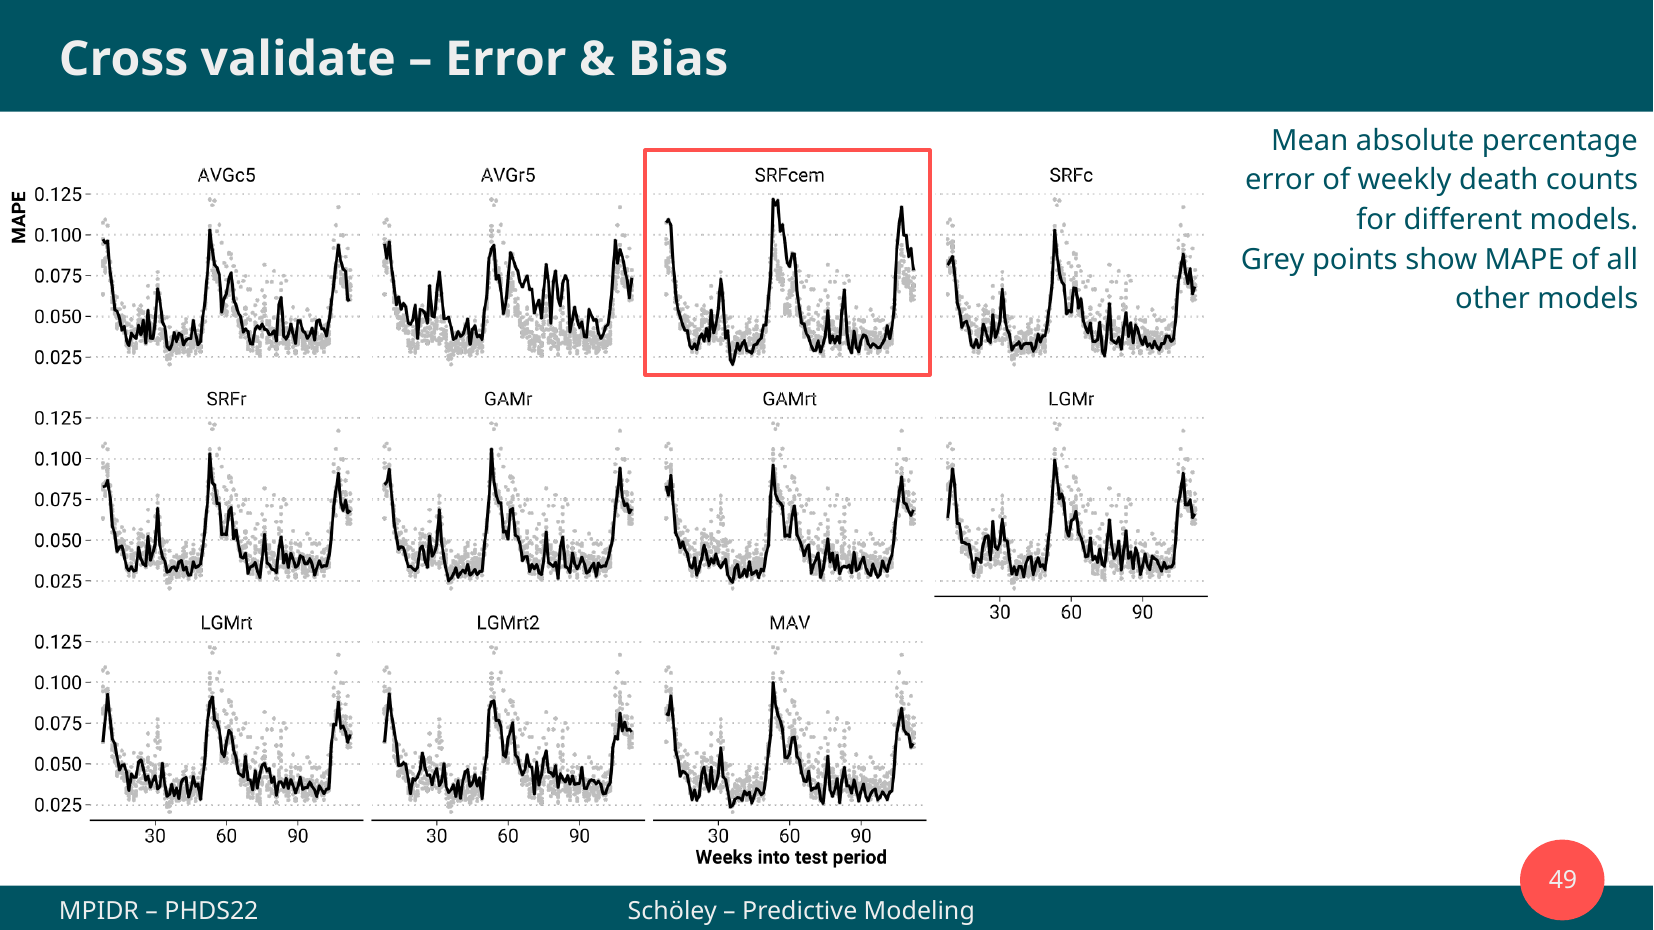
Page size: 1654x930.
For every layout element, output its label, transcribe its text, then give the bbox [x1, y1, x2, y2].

title Cross validate – Error & Bias [58, 0, 1594, 117]
text_box Mean absolute percentage error of weekly death counts for different models. Grey points show MAPE of all other models [1215, 111, 1653, 403]
picture [2, 149, 1216, 878]
picture [647, 152, 928, 373]
